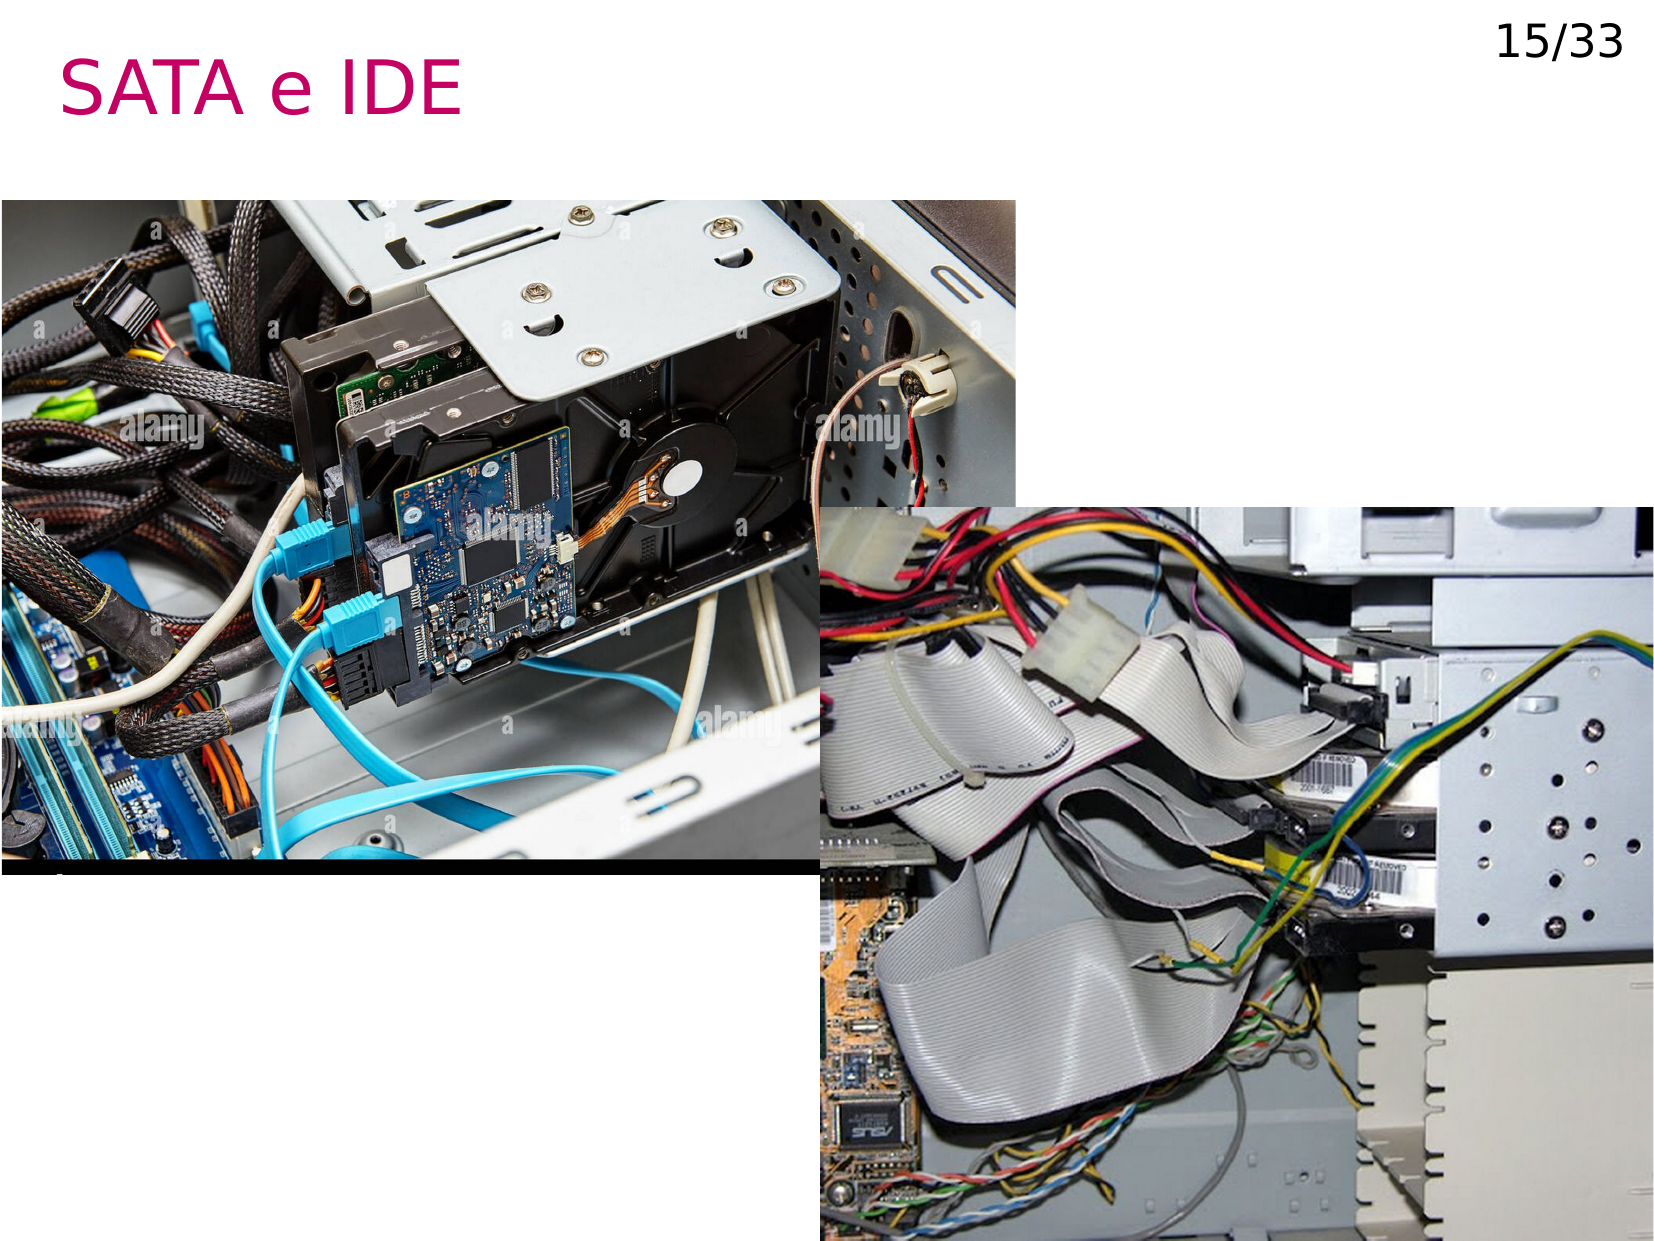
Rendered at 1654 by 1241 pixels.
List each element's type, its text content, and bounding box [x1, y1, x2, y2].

picture [1, 200, 1654, 1241]
title SATA e IDE [59, 29, 1625, 148]
